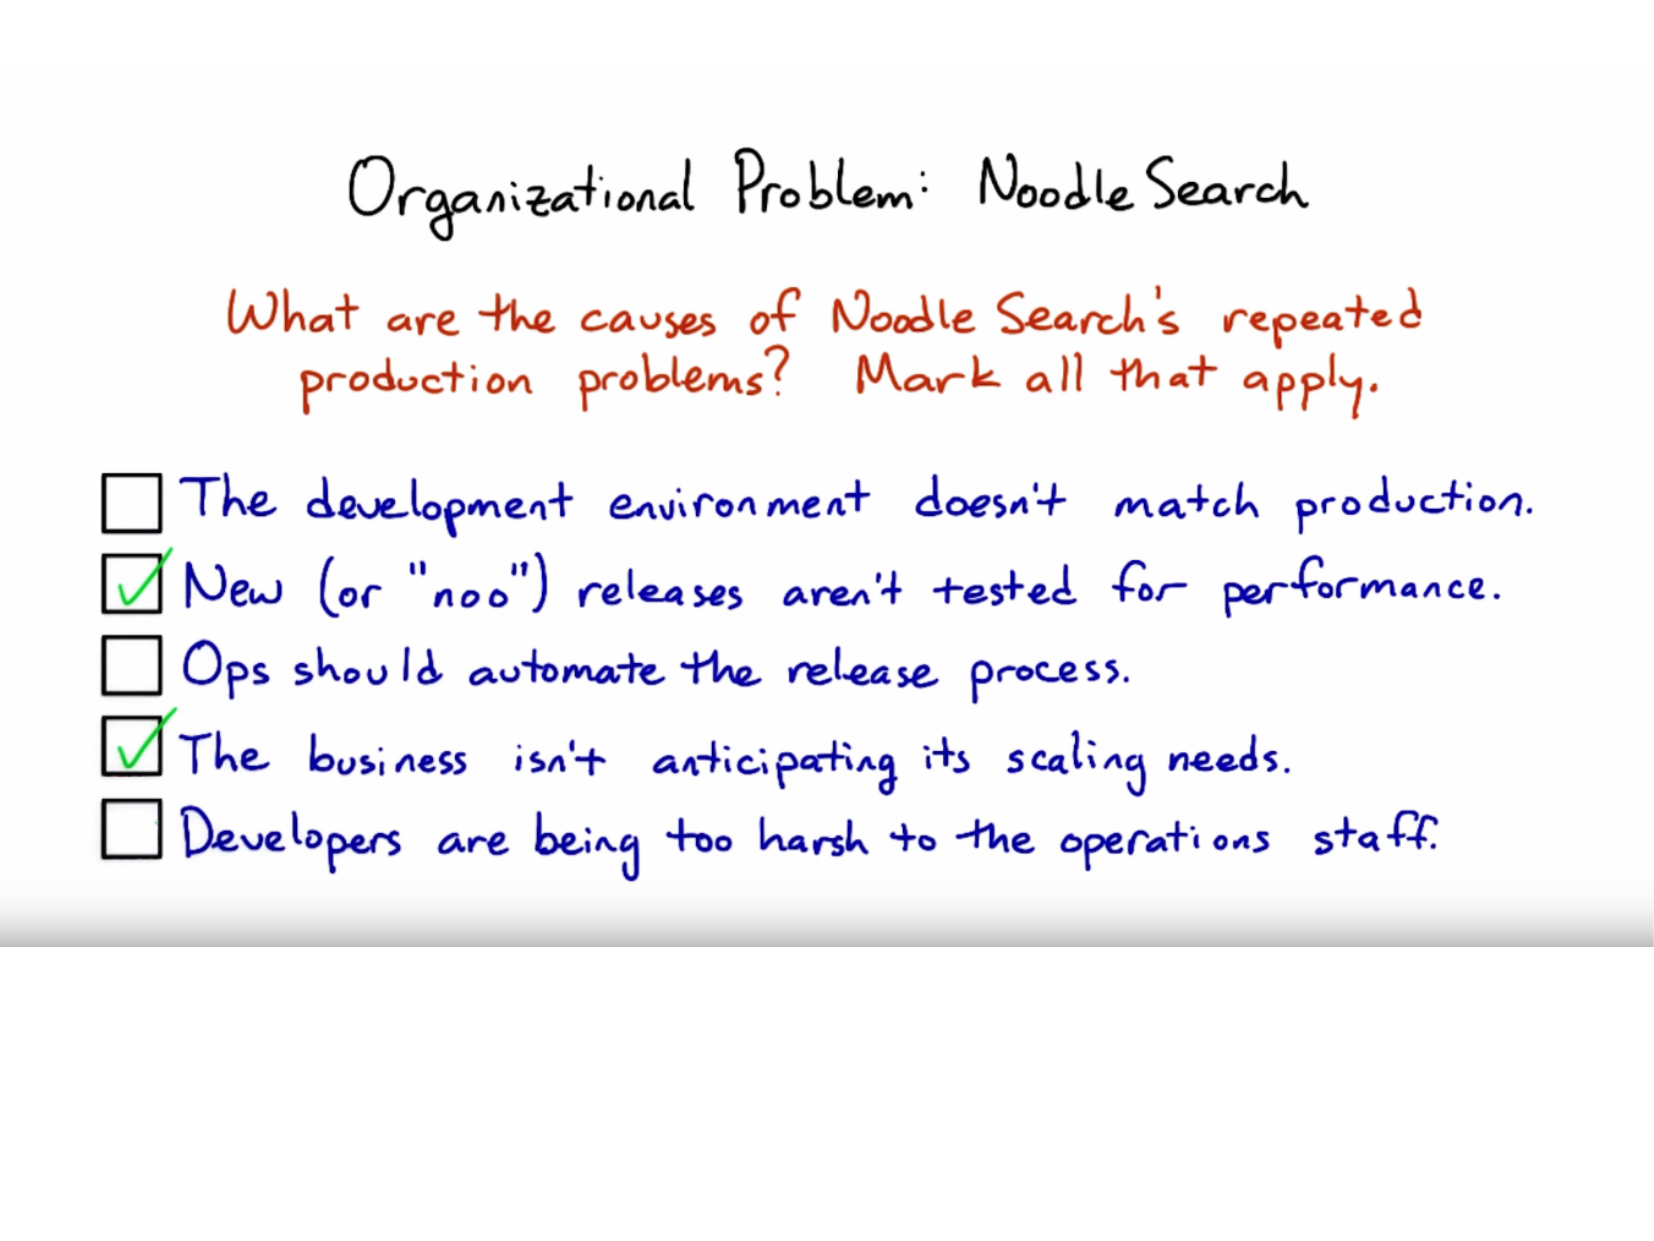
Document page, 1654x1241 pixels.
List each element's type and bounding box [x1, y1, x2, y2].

picture [0, 67, 1654, 947]
